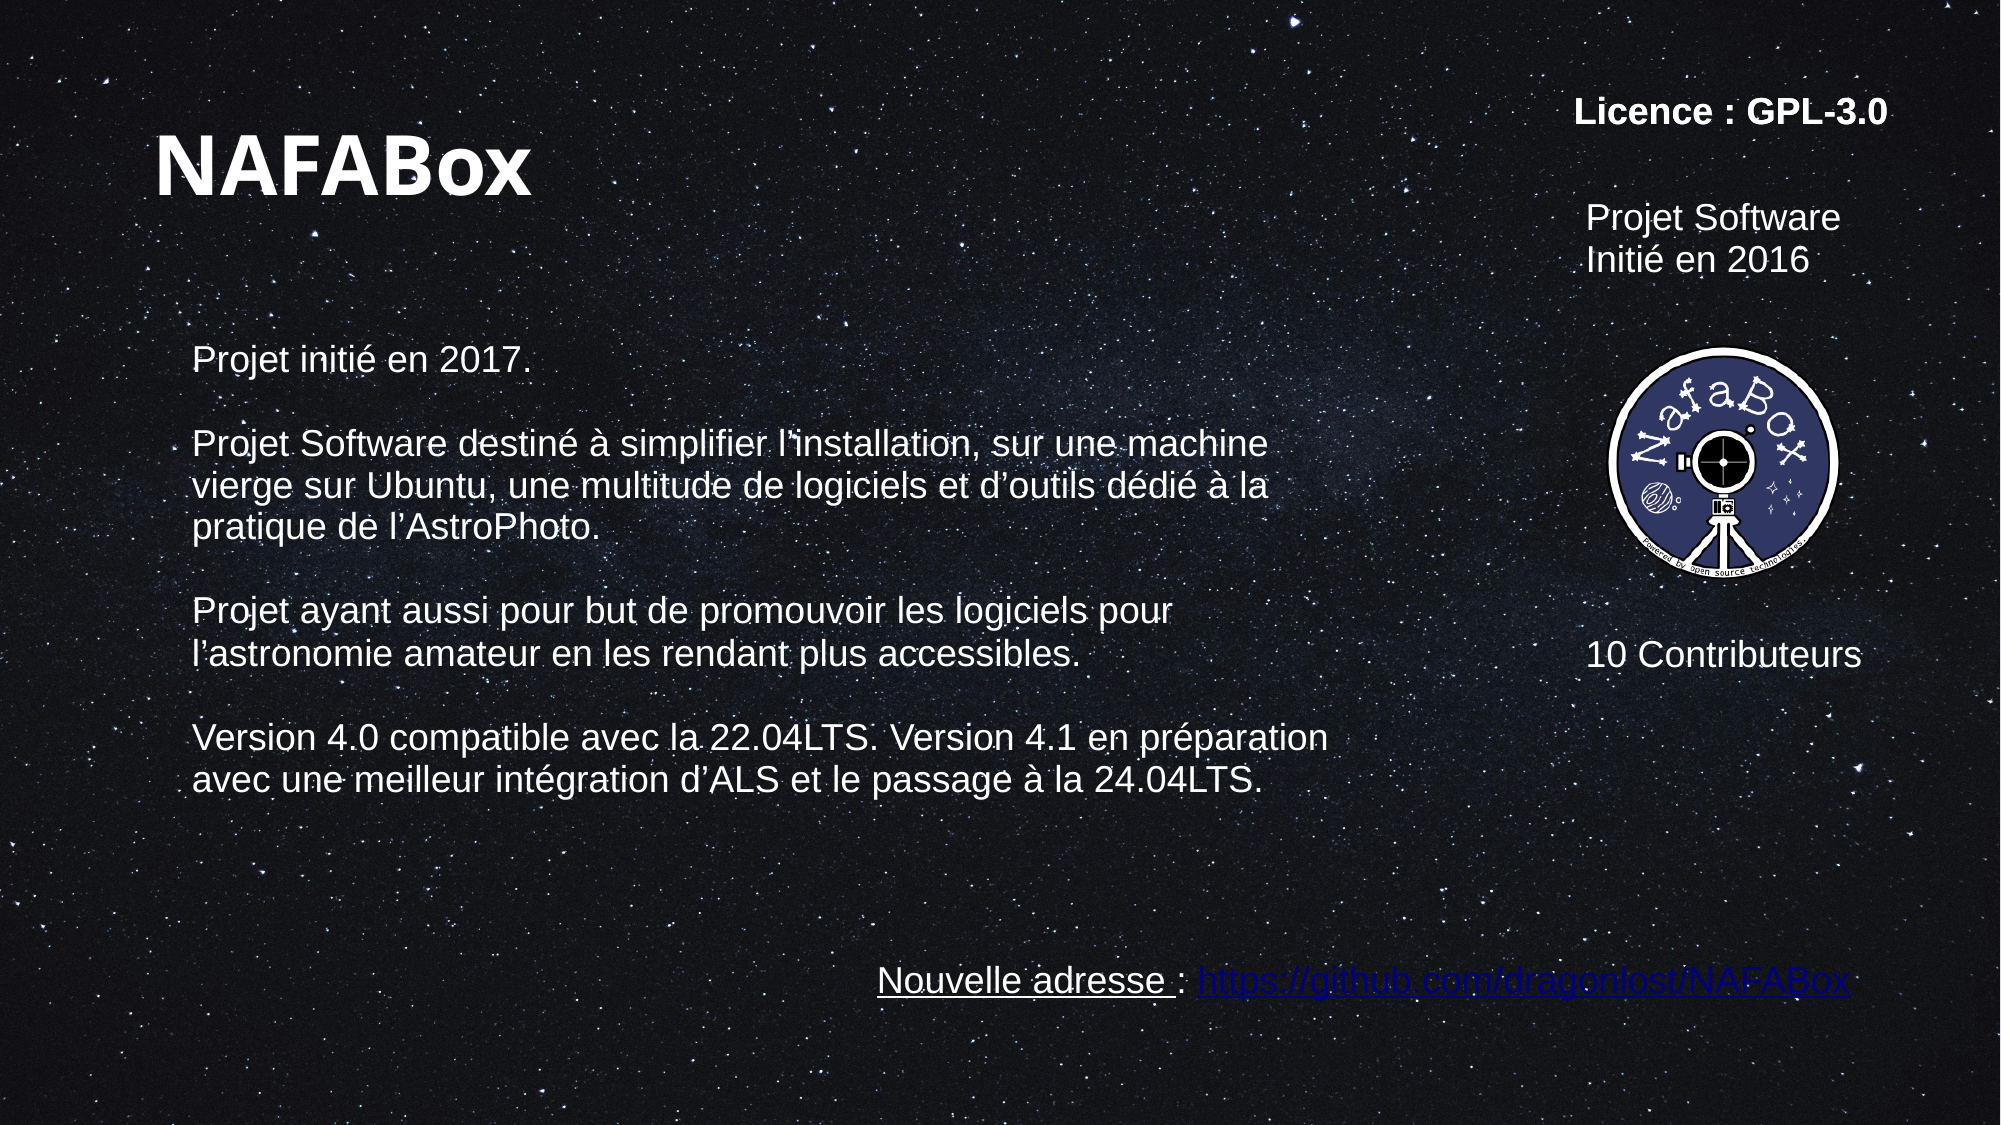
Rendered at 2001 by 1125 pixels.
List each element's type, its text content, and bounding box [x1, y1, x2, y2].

text_box Licence : GPL-3.0 [1559, 82, 1914, 142]
text_box Projet Software Initié en 2016 [1570, 188, 1890, 319]
title NAFABox [137, 59, 1359, 278]
text_box Nouvelle adresse : https://github.com/dragonlost/NAFABox [862, 952, 1878, 1052]
text_box 10 Contributeurs [1570, 625, 1914, 697]
picture [0, 0, 2001, 1125]
text_box Projet initié en 2017. Projet Software destiné à simplifier l’installation, sur une machine vierge sur Ubuntu, une multitude de logiciels et d’outils dédié à la pratique de l’AstroPhoto. Projet ayant aussi pour but de promouvoir les logiciels pour l’astronomie amateur en les rendant plus accessibles. Version 4.0 compatible avec la 22.04LTS. Version 4.1 en préparation avec une meilleur intégration d’ALS et le passage à la 24.04LTS. [177, 330, 1359, 969]
